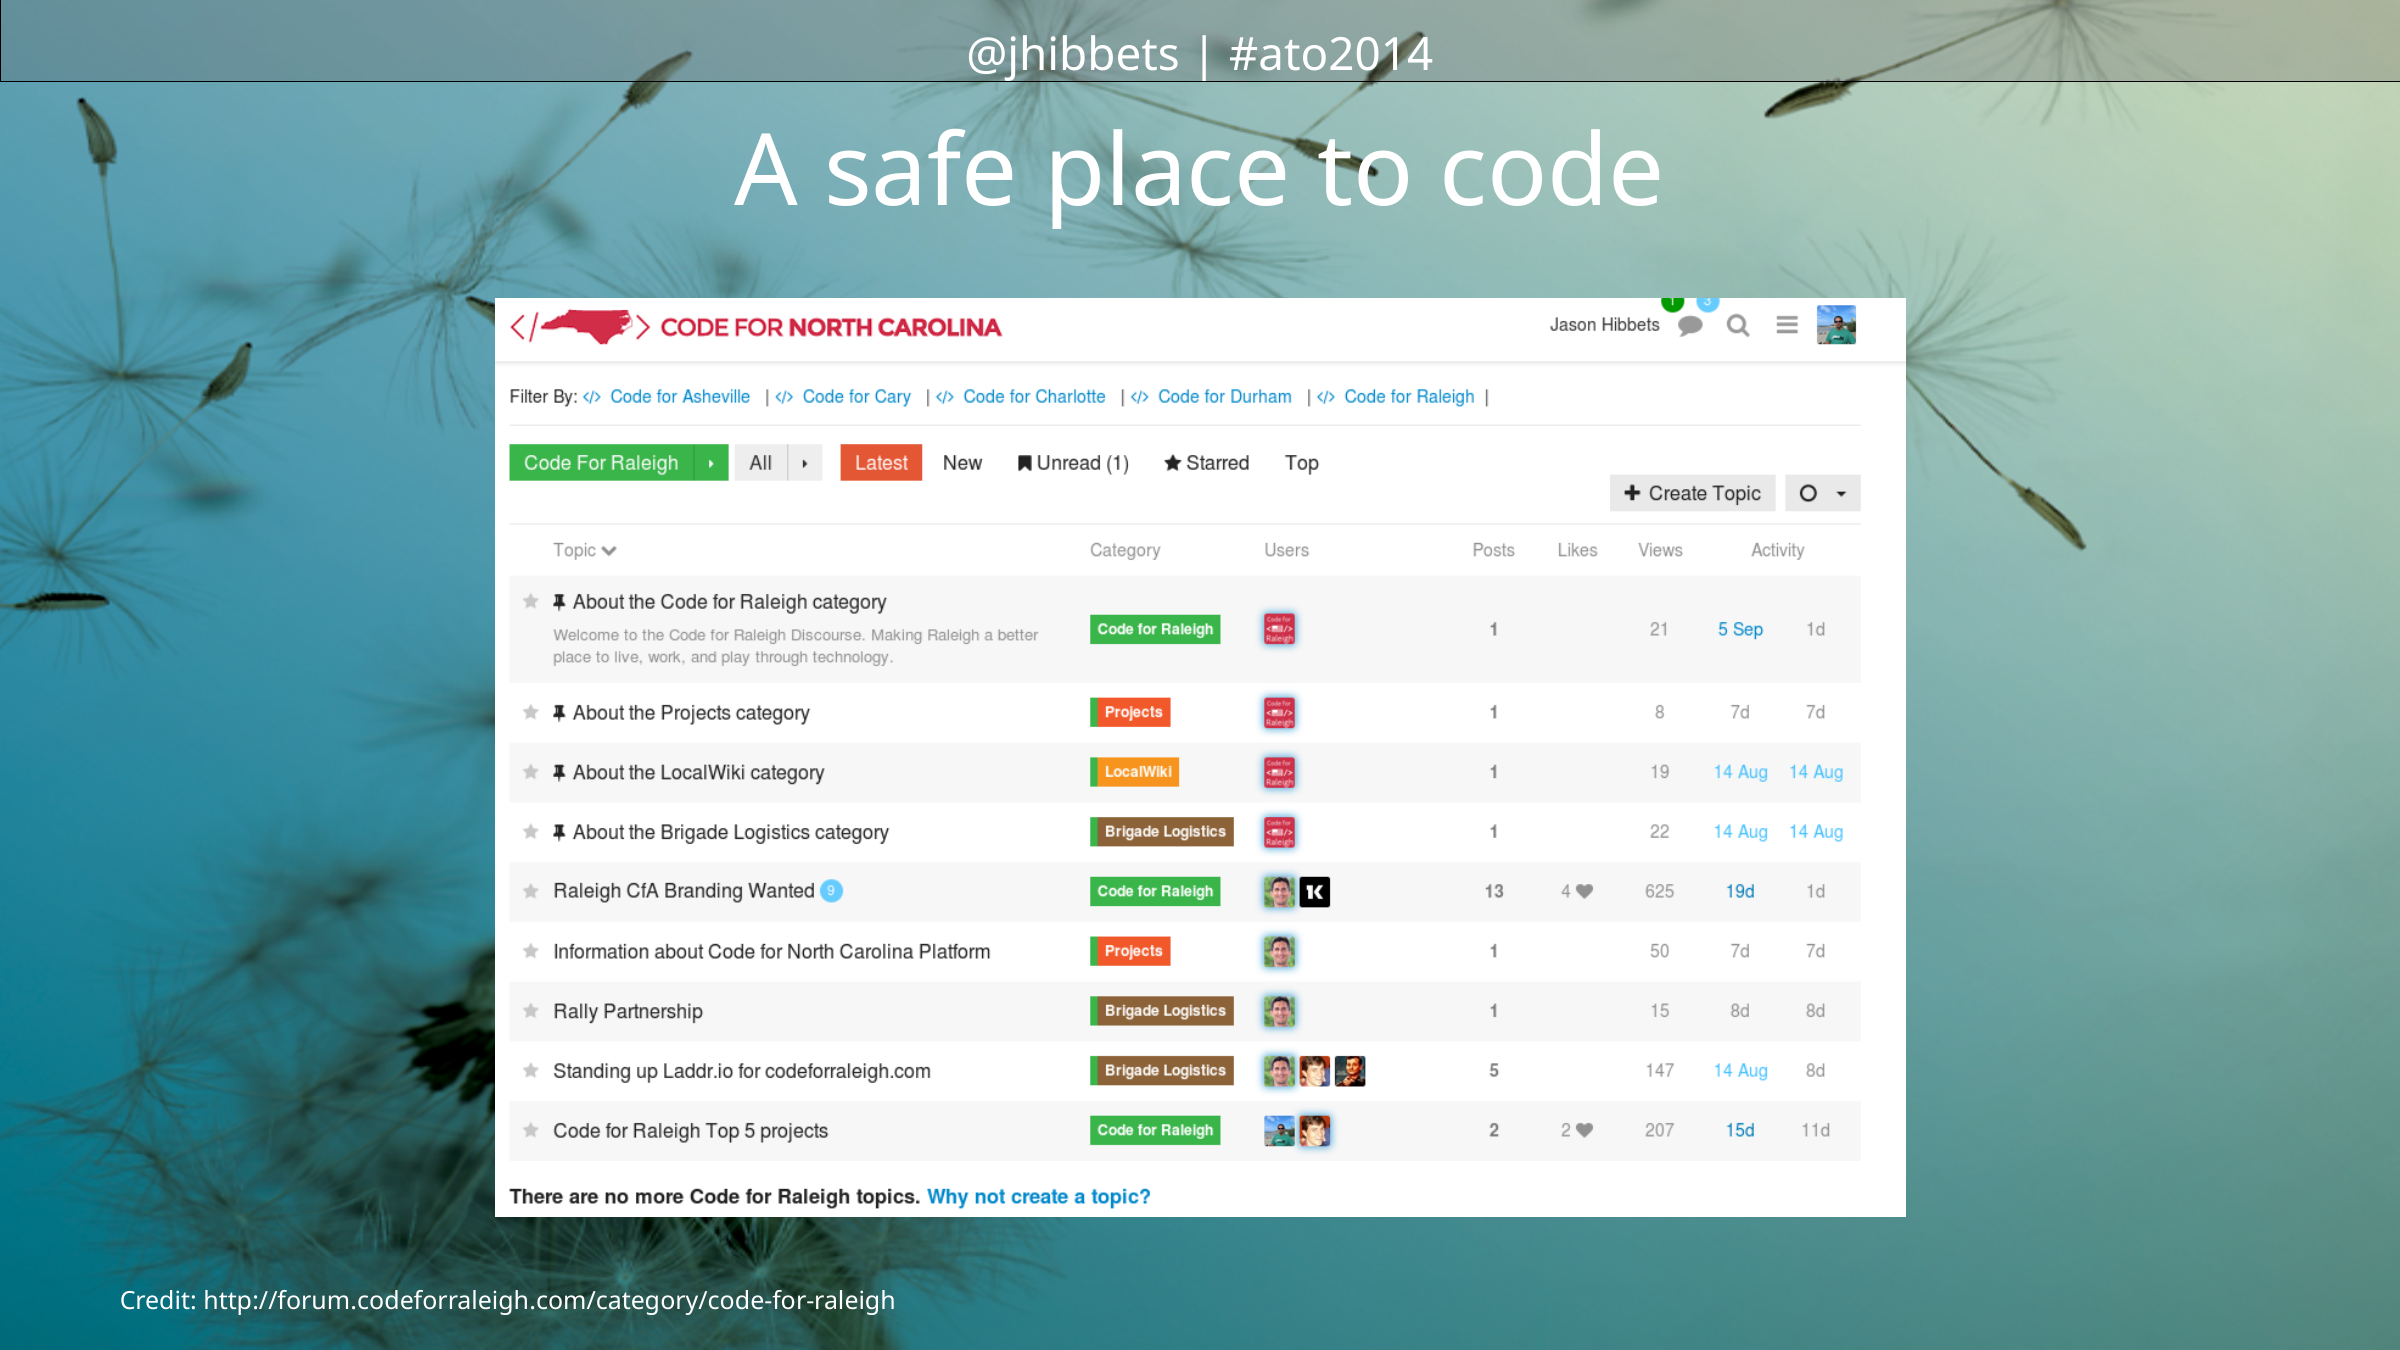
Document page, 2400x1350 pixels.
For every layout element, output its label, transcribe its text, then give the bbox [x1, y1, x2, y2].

text_box Credit: http://forum.codeforraleigh.com/category/code-for-raleigh [105, 1275, 923, 1322]
title A safe place to code [120, 53, 2281, 280]
picture [0, 82, 2400, 1350]
